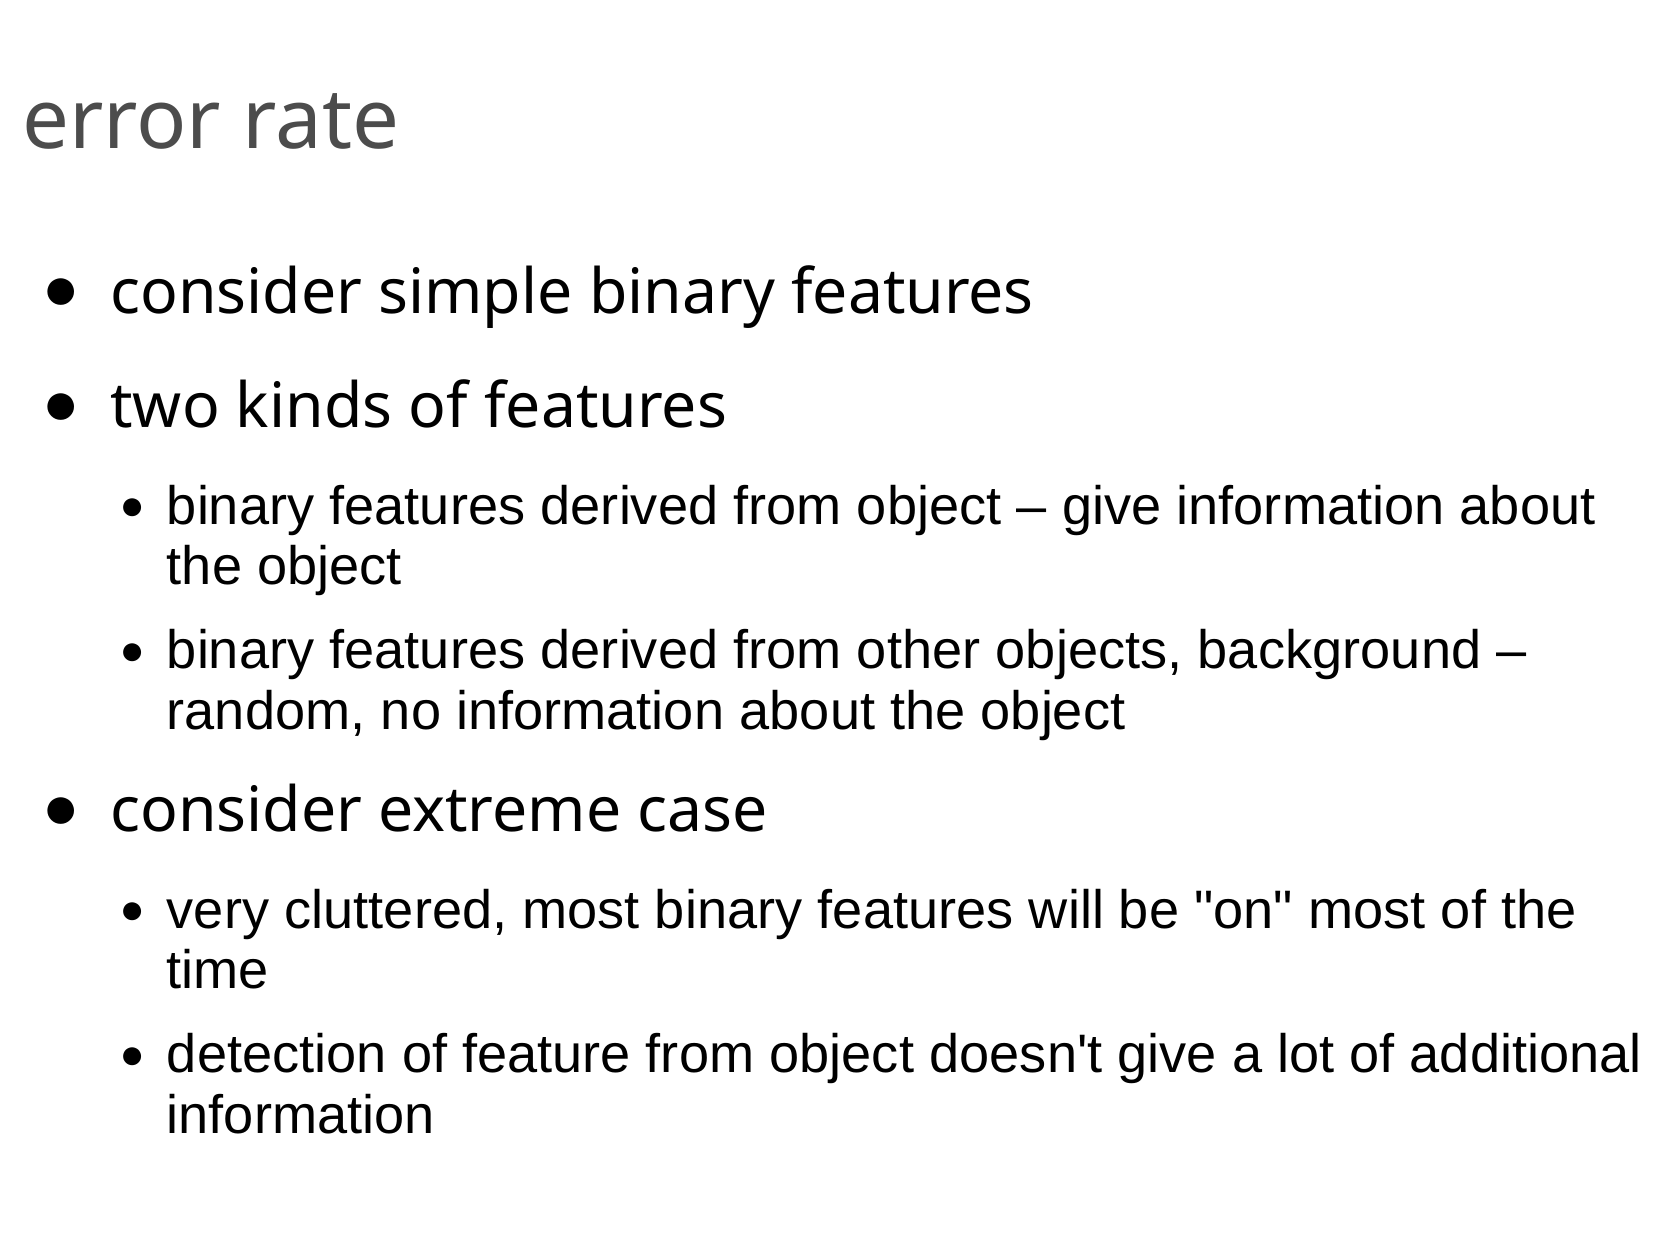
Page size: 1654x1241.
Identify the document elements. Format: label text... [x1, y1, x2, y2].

list consider simple binary features two kinds of features binary features derived from object – give information about the object binary features derived from other objects, background – random, no information about the object consider extreme case very cluttered, most binary features will be "on" most of the time detection of feature from object doesn't give a lot of additional information [25, 226, 1654, 1166]
title error rate [22, 19, 1654, 213]
